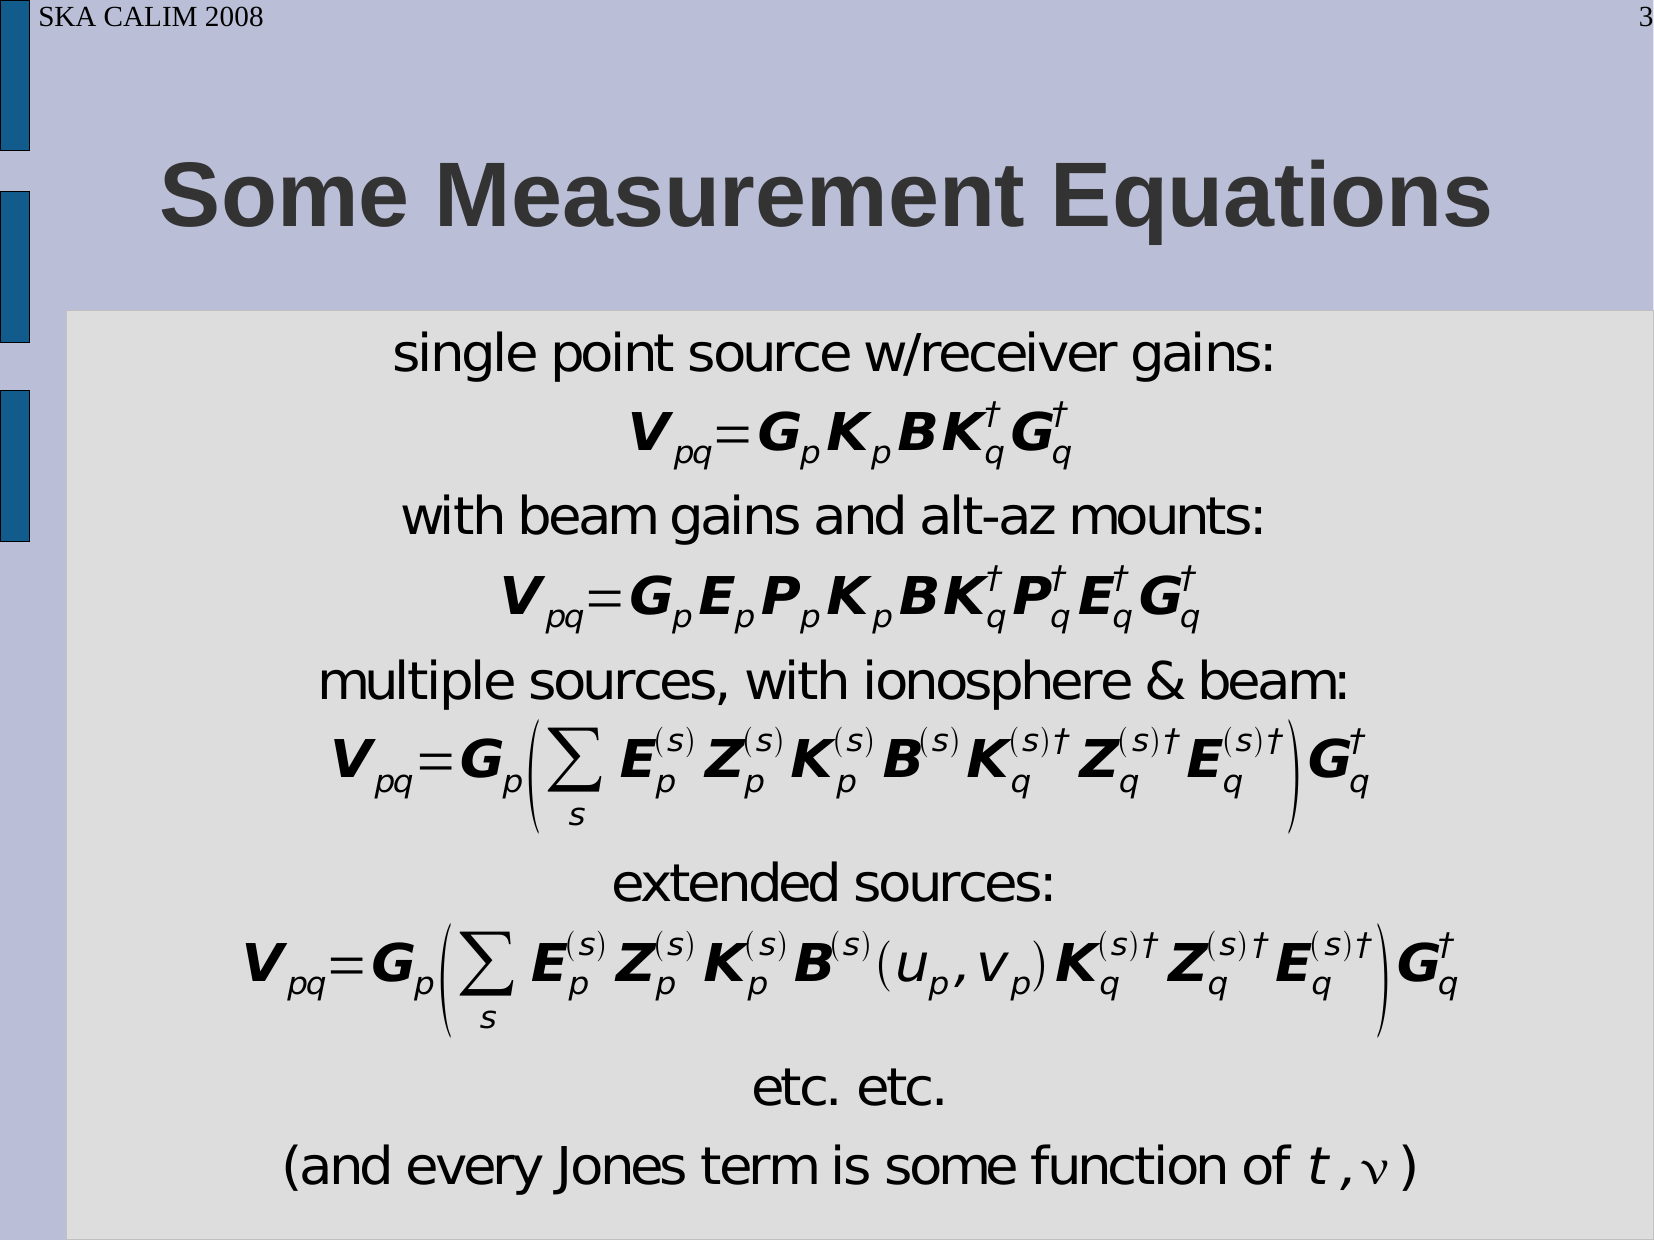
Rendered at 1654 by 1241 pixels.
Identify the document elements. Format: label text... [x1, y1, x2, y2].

title Some Measurement Equations [121, 76, 1534, 313]
chart [234, 310, 1463, 1201]
